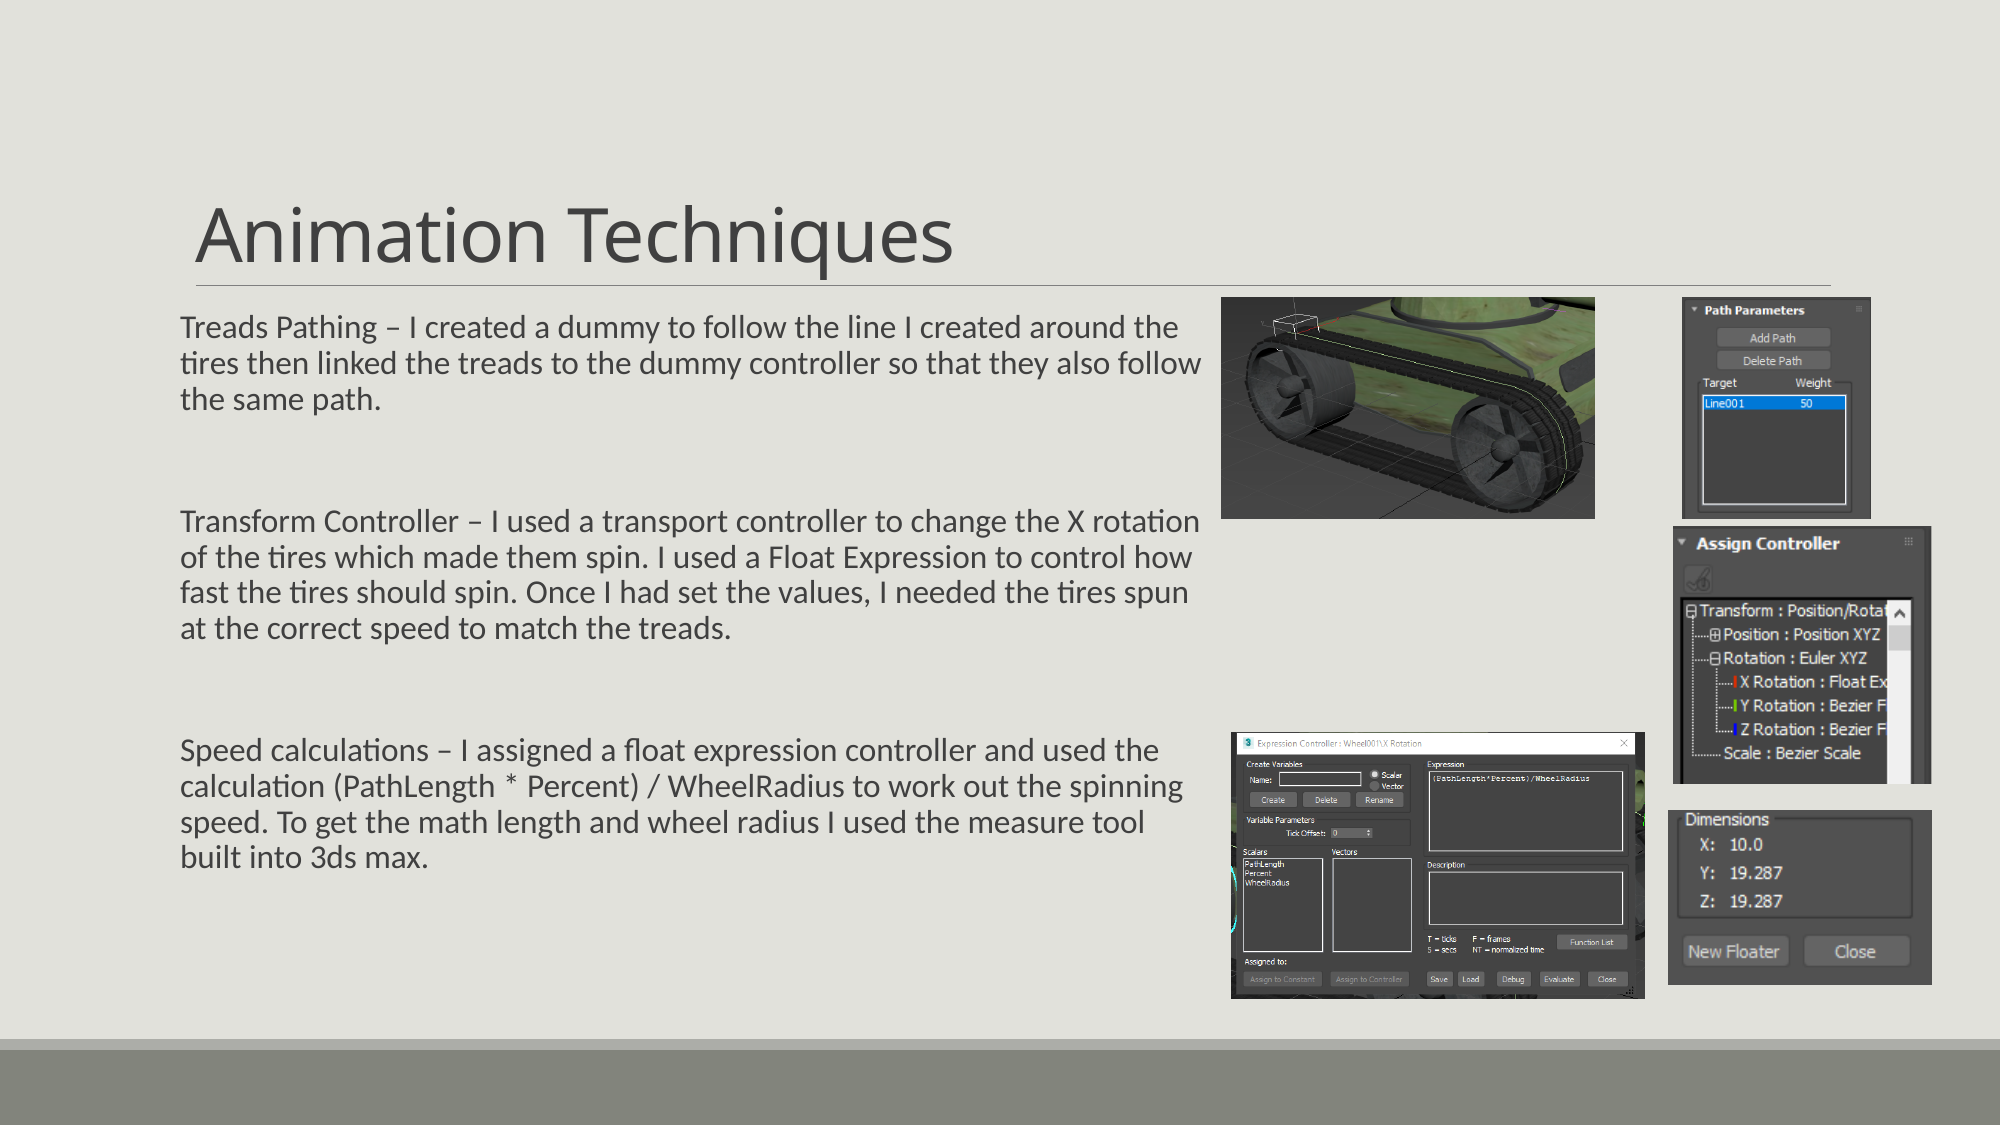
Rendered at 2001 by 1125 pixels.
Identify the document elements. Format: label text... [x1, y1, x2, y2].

picture [1231, 732, 1645, 999]
picture [1668, 811, 1932, 985]
title Animation Techniques [180, 47, 1831, 286]
picture [1221, 297, 1595, 519]
picture [1673, 526, 1932, 784]
list Treads Pathing – I created a dummy to follow the line I created around the tires then linked the treads to the dummy controller so that they also follow the same path. Transform Controller – I used a transport controller to change the X rotation of the tires which made them spin. I used a Float Expression to control how fast the tires should spin. Once I had set the values, I needed the tires spun at the correct speed to match the treads. Speed calculations – I assigned a float expression controller and used the calculation (PathLength * Percent) / WheelRadius to work out the spinning speed. To get the math length and wheel radius I used the measure tool built into 3ds max. [180, 302, 1208, 963]
picture [1682, 297, 1871, 519]
